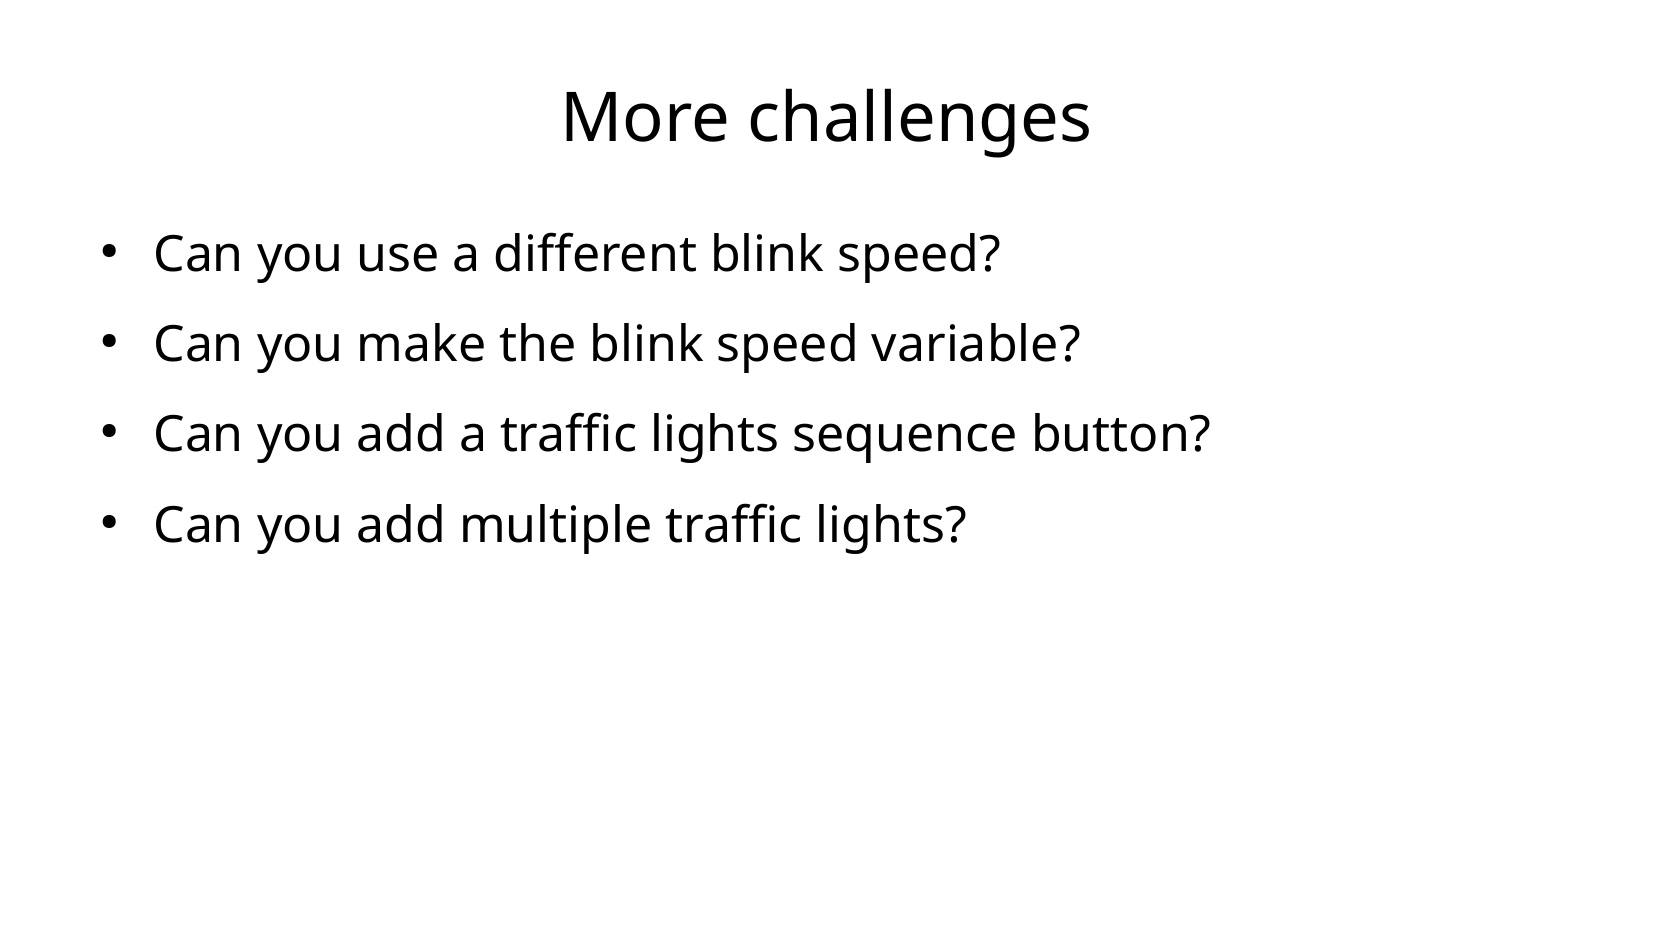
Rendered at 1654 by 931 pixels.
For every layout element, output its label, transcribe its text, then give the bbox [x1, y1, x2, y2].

title More challenges [82, 37, 1571, 193]
list Can you use a different blink speed? Can you make the blink speed variable? Can you add a traffic lights sequence button? Can you add multiple traffic lights? [82, 217, 1571, 758]
